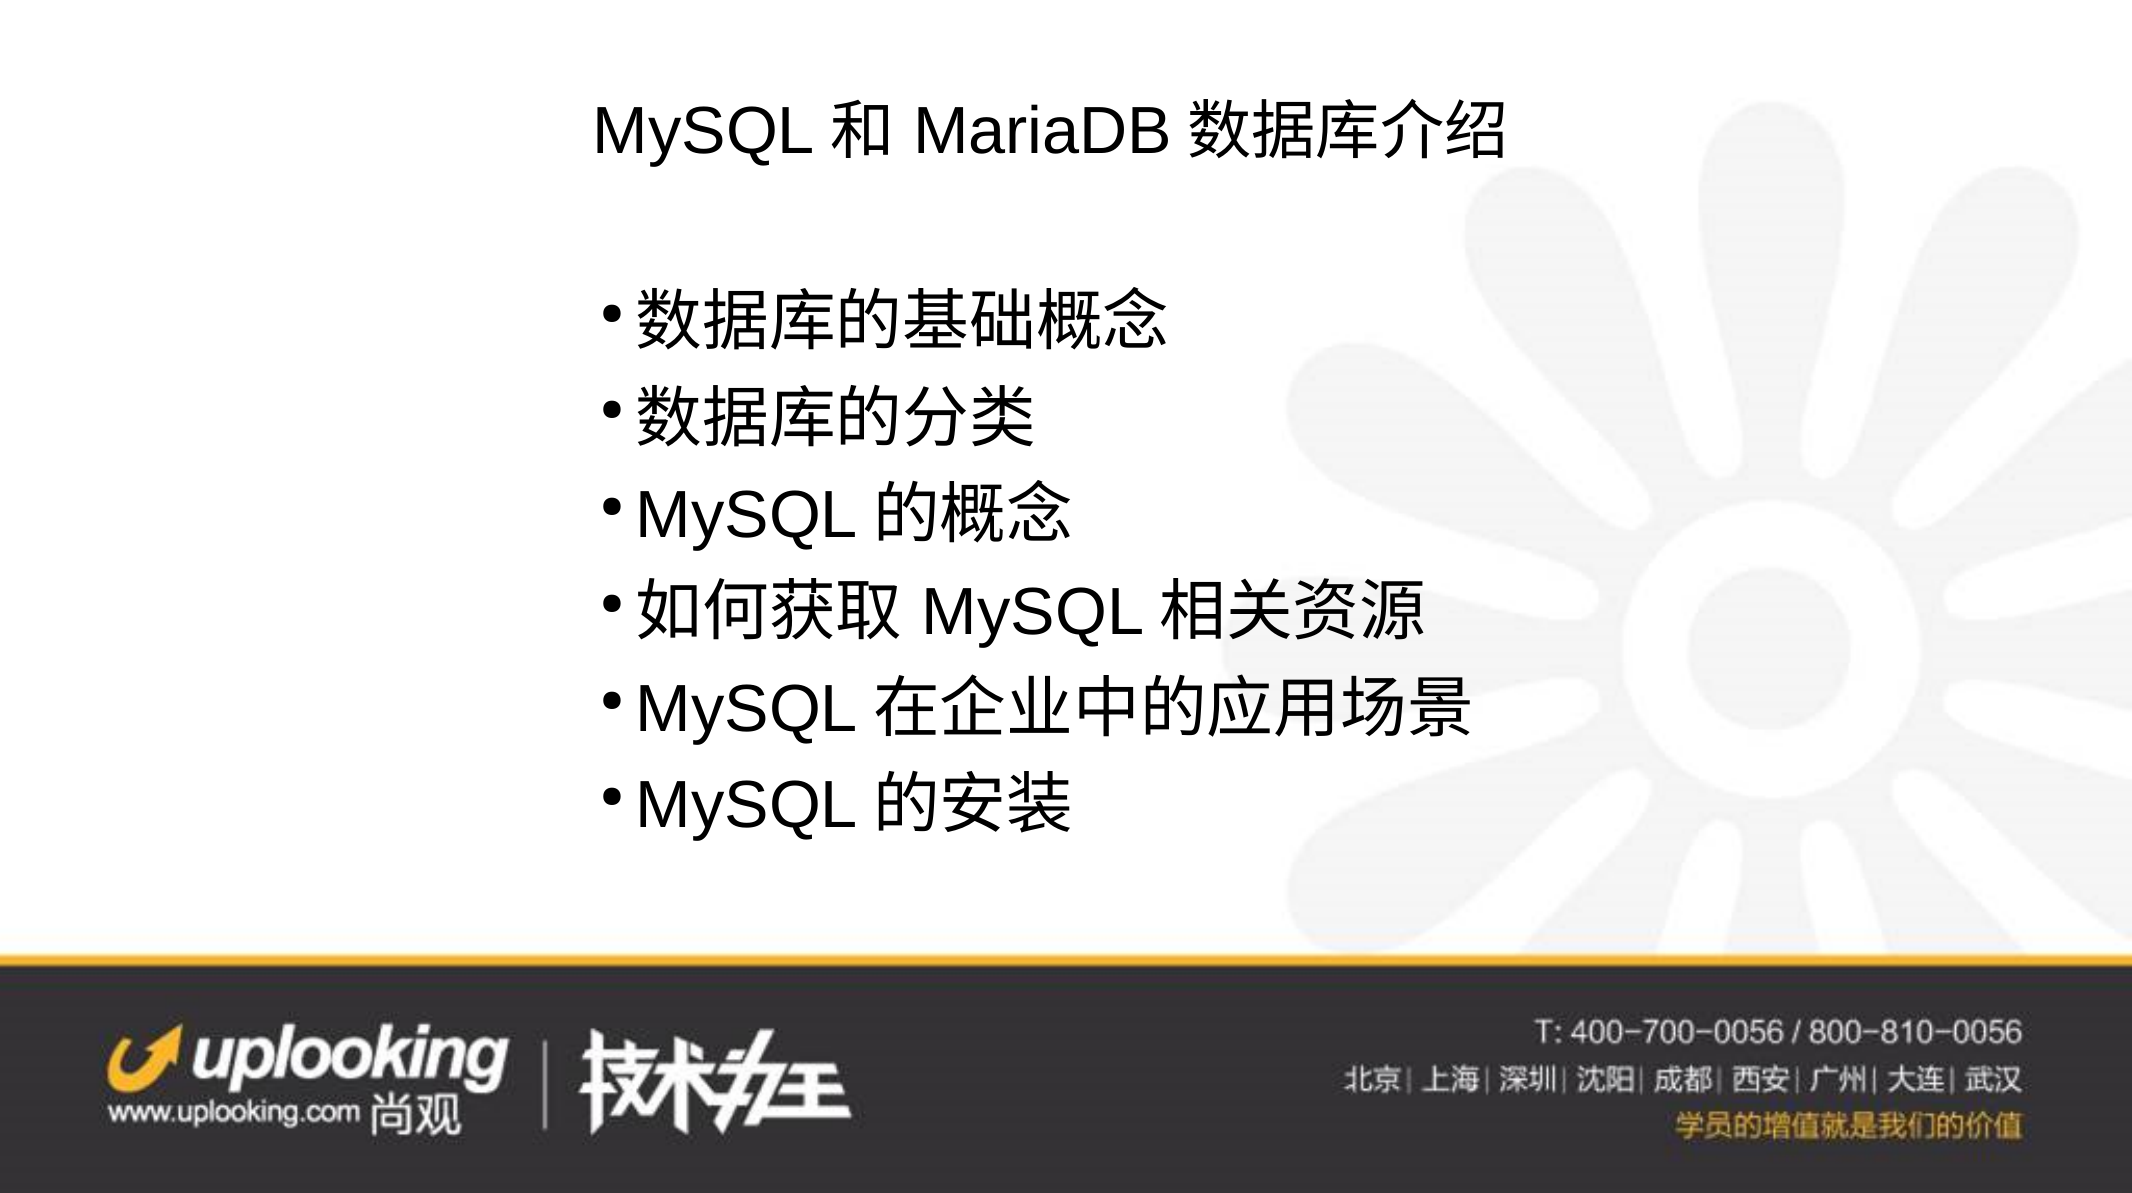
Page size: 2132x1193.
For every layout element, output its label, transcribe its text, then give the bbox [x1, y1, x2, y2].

text_box 数据库的基础概念 数据库的分类 MySQL的概念 如何获取MySQL相关资源 MySQL在企业中的应用场景 MySQL的安装 [600, 47, 1849, 1067]
picture [0, 0, 2132, 1193]
subtitle MySQL和MariaDB数据库介绍 [91, 35, 2011, 216]
